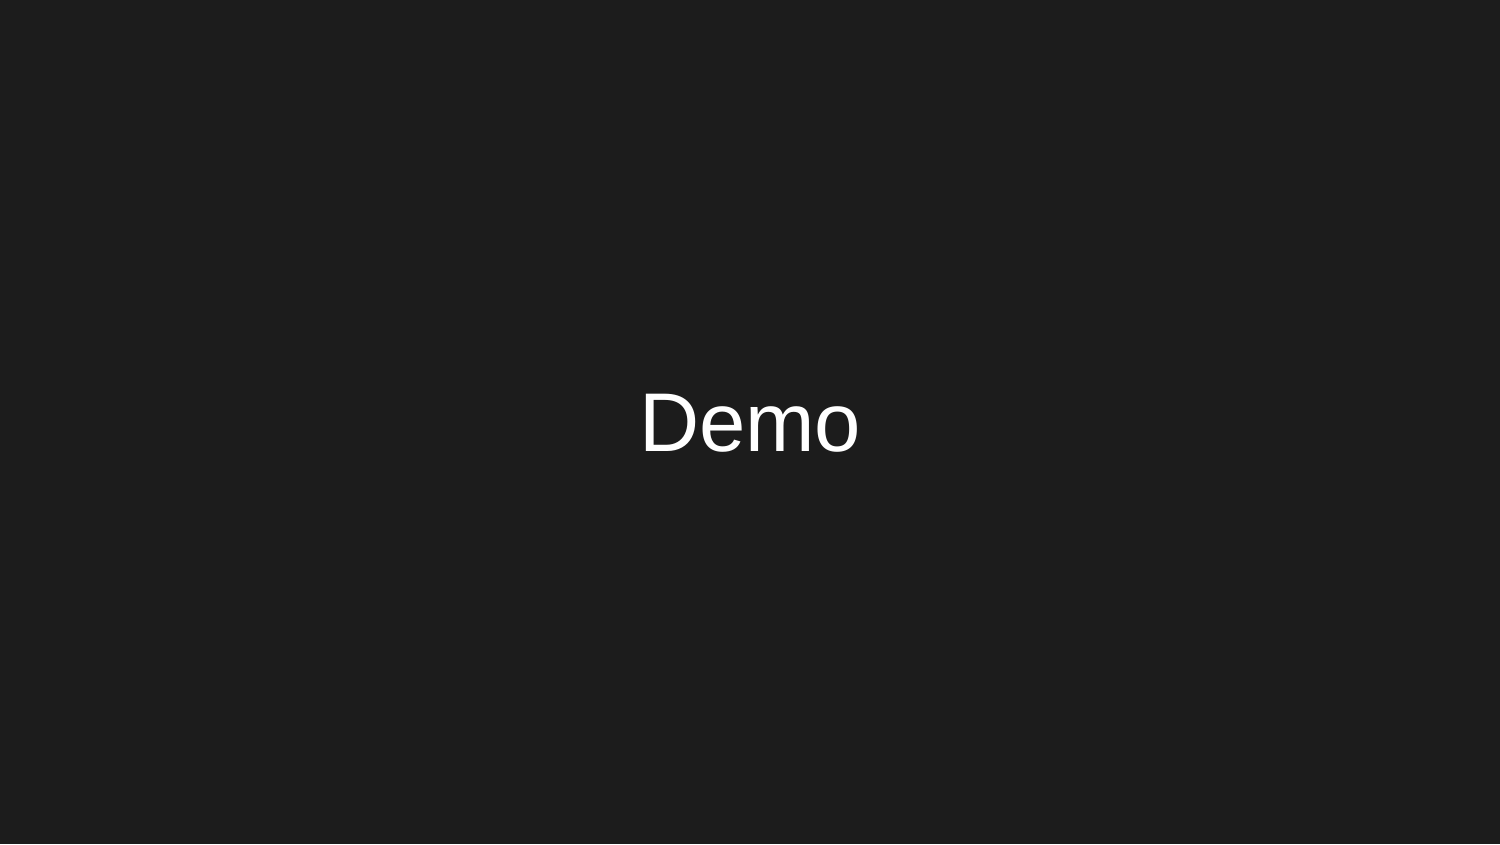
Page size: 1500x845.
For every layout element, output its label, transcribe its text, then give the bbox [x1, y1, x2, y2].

text_box Demo [624, 368, 876, 477]
